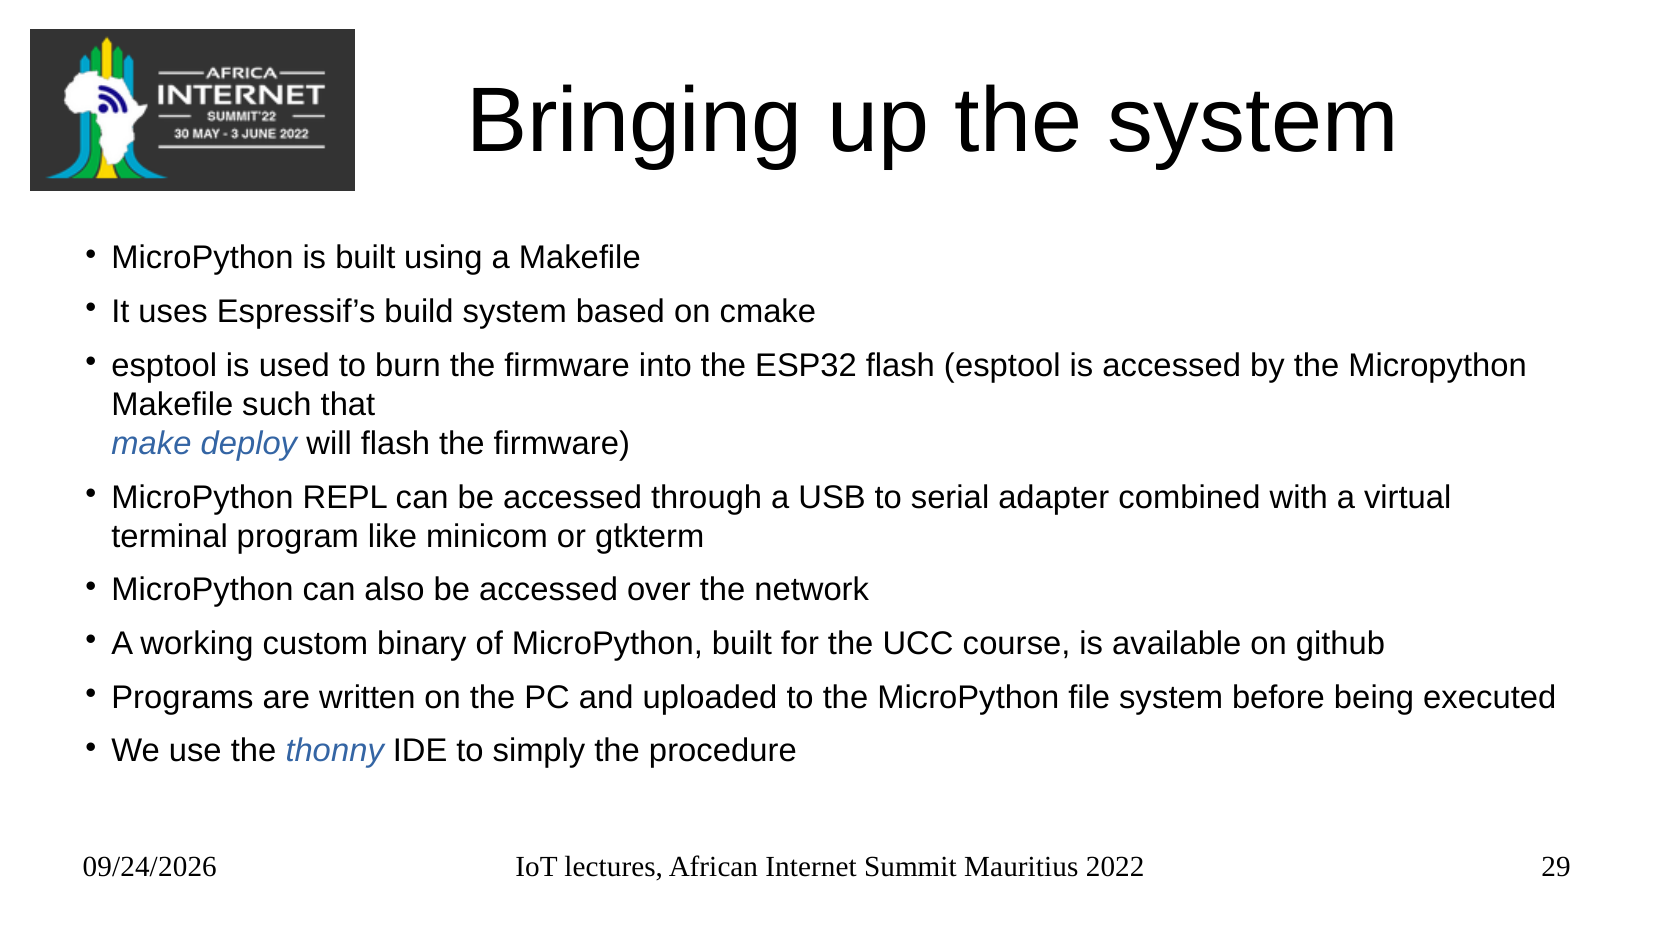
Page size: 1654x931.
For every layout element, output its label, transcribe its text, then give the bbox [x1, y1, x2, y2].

title Bringing up the system [295, 37, 1571, 193]
picture [30, 29, 355, 191]
list MicroPython is built using a Makefile It uses Espressif’s build system based on cmake esptool is used to burn the firmware into the ESP32 flash (esptool is accessed by the Micropython Makefile such that make deploy will flash the firmware) MicroPython REPL can be accessed through a USB to serial adapter combined with a virtual terminal program like minicom or gtkterm MicroPython can also be accessed over the network A working custom binary of MicroPython, built for the UCC course, is available on github Programs are written on the PC and uploaded to the MicroPython file system before being executed We use the thonny IDE to simply the procedure [76, 236, 1565, 776]
